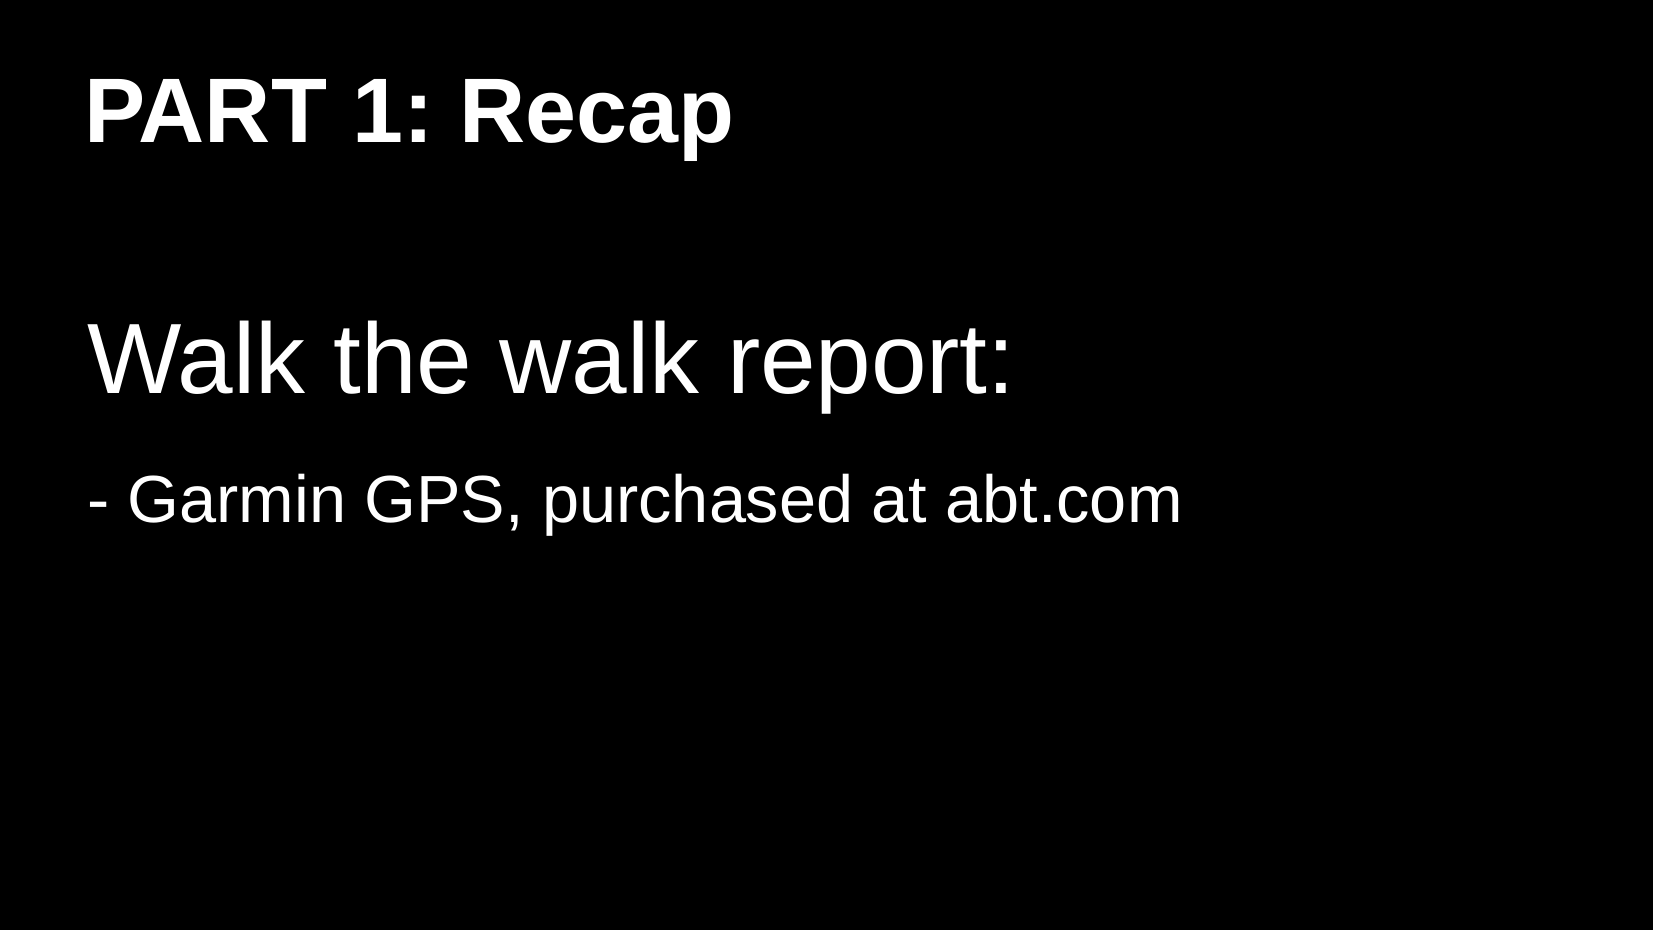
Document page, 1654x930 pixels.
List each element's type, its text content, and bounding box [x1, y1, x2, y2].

list Walk the walk report: [87, 302, 1573, 462]
list - Garmin GPS, purchased at abt.com [87, 462, 1573, 856]
title PART 1: Recap [84, 56, 1561, 166]
